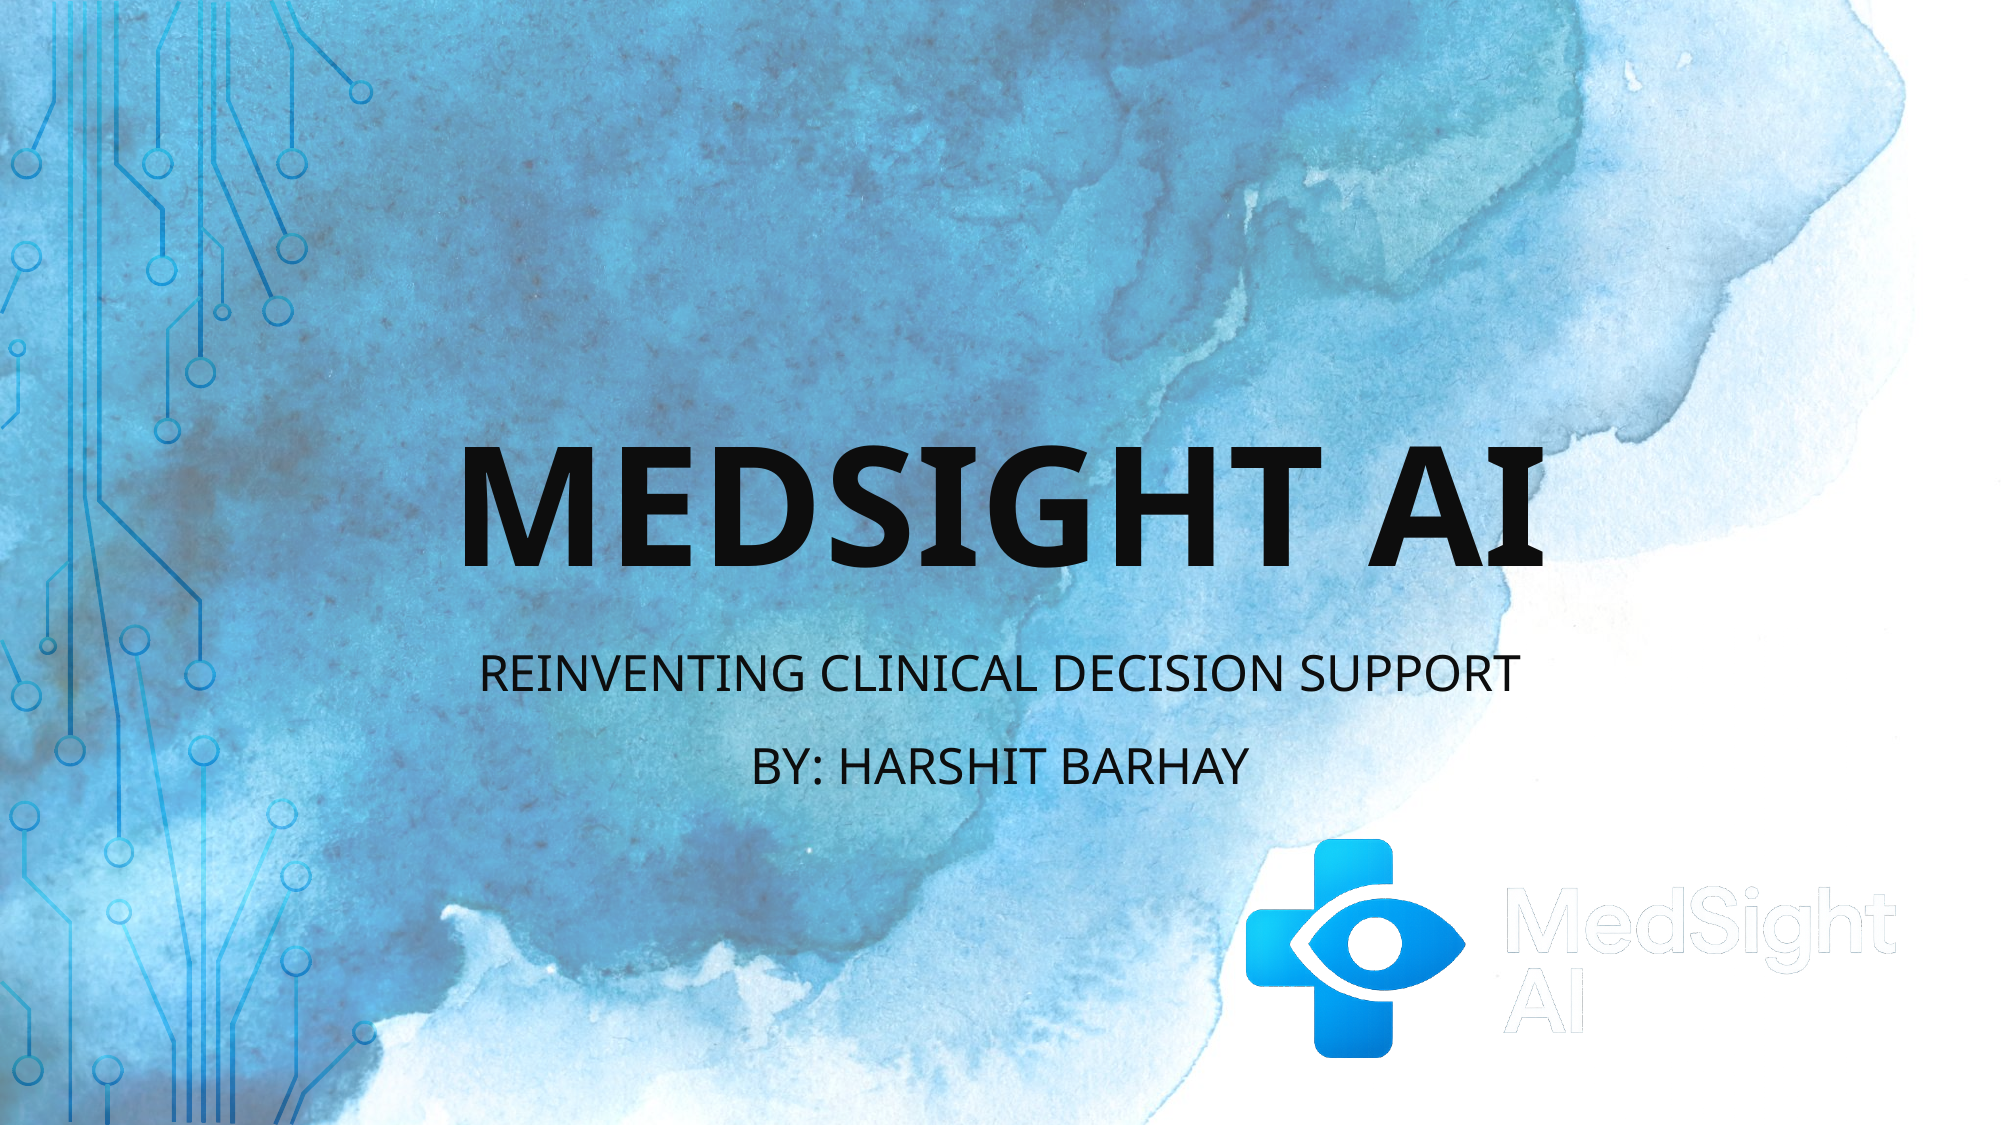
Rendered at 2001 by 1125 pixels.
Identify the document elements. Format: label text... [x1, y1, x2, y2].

subtitle Reinventing Clinical Decision Support By: Harshit Barhay [377, 622, 1047, 855]
title MedSight AI [377, 243, 1623, 611]
picture [0, 0, 2000, 1125]
